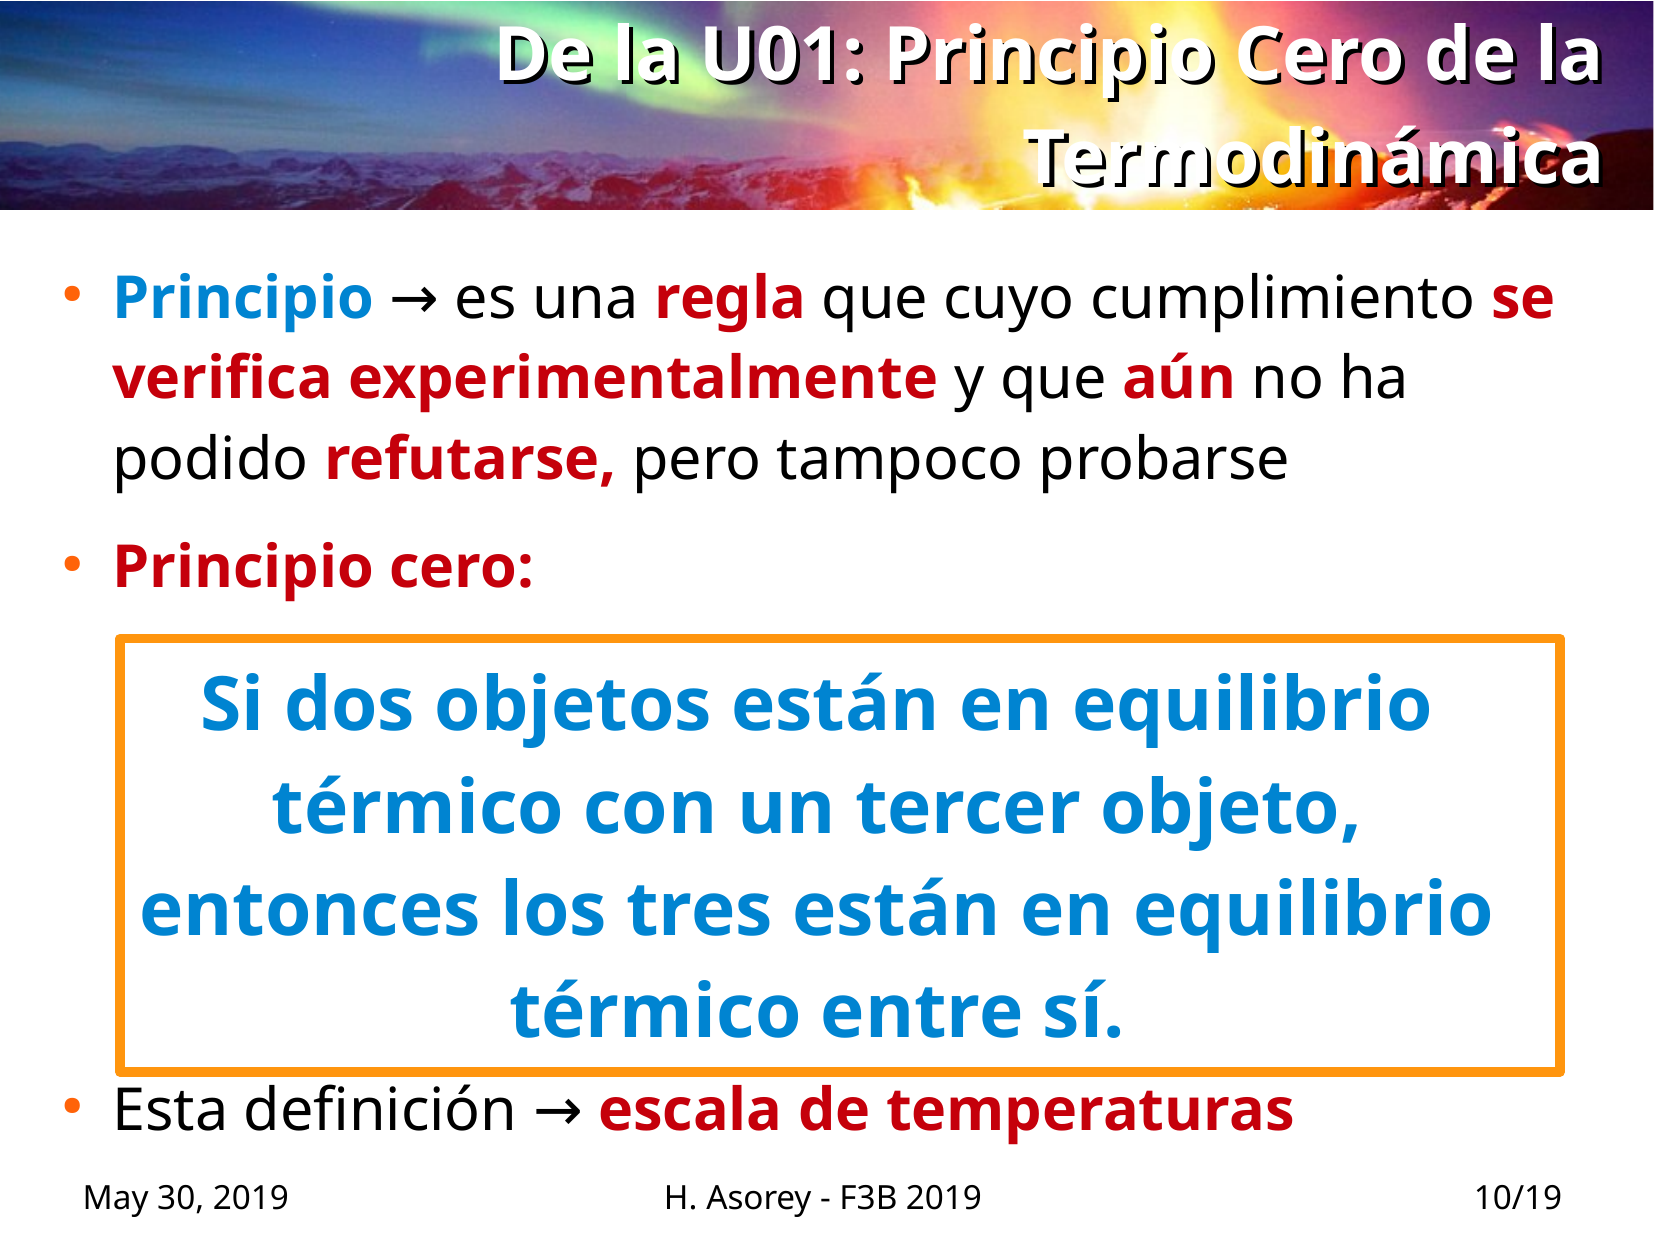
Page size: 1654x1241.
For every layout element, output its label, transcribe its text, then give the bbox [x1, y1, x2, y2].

picture [0, 1, 1654, 210]
text_box Si dos objetos están en equilibrio térmico con un tercer objeto, entonces los tres están en equilibrio térmico entre sí. [120, 638, 1561, 963]
title De la U01: Principio Cero de la Termodinámica [45, 15, 1606, 191]
list Principio → es una regla que cuyo cumplimiento se verifica experimentalmente y que aún no ha podido refutarse, pero tampoco probarse Principio cero: Esta definición → escala de temperaturas [45, 255, 1606, 1156]
